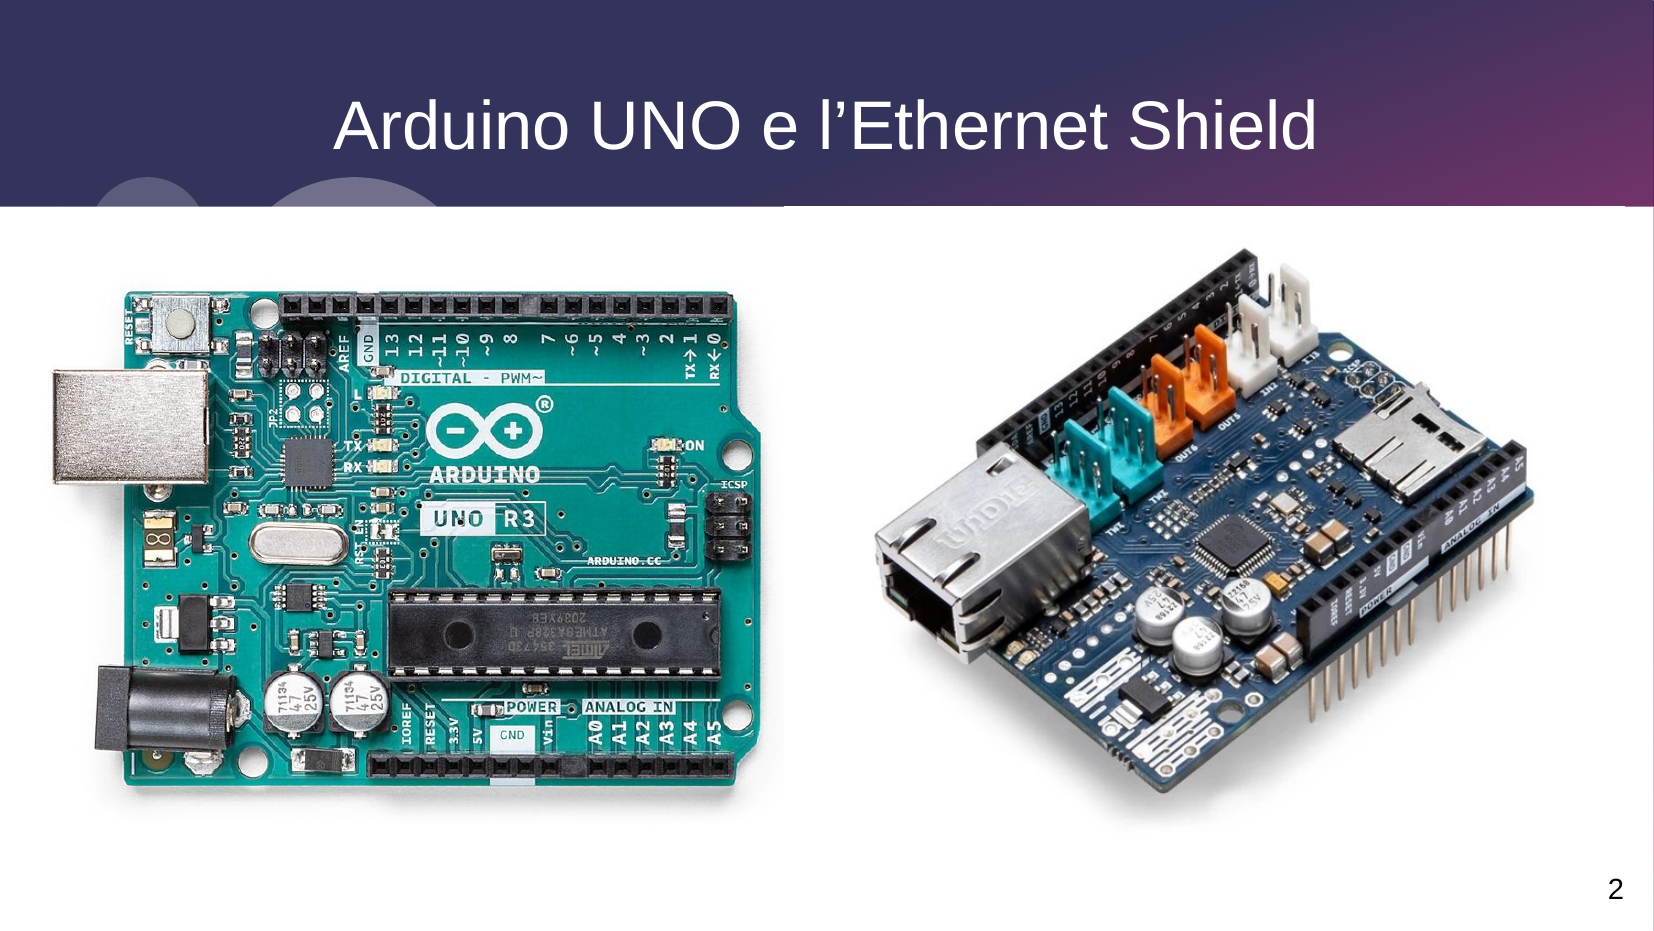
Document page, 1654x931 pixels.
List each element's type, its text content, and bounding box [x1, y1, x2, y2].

picture [12, 206, 1625, 836]
title Arduino UNO e l’Ethernet Shield [88, 44, 1565, 207]
